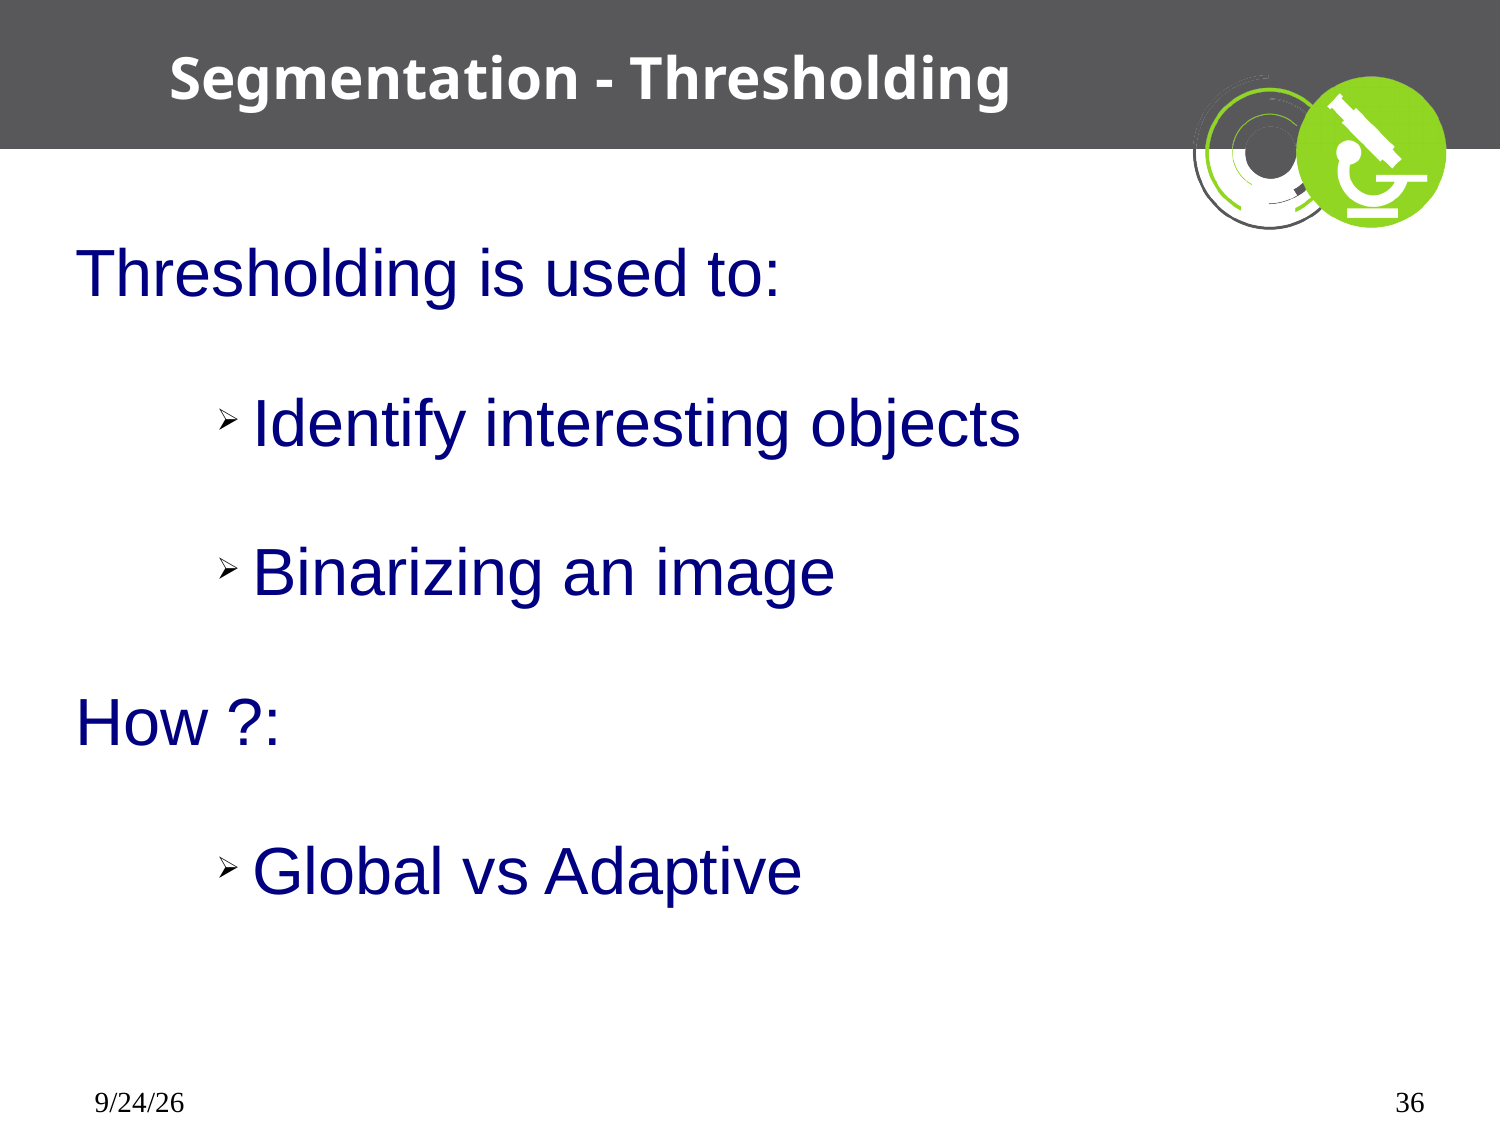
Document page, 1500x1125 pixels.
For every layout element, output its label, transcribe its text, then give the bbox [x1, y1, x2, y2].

title Segmentation - Thresholding [0, 0, 1182, 154]
picture [1188, 69, 1453, 236]
subtitle Thresholding is used to: Identify interesting objects Binarizing an image How ?: Global vs Adaptive [75, 236, 1425, 910]
